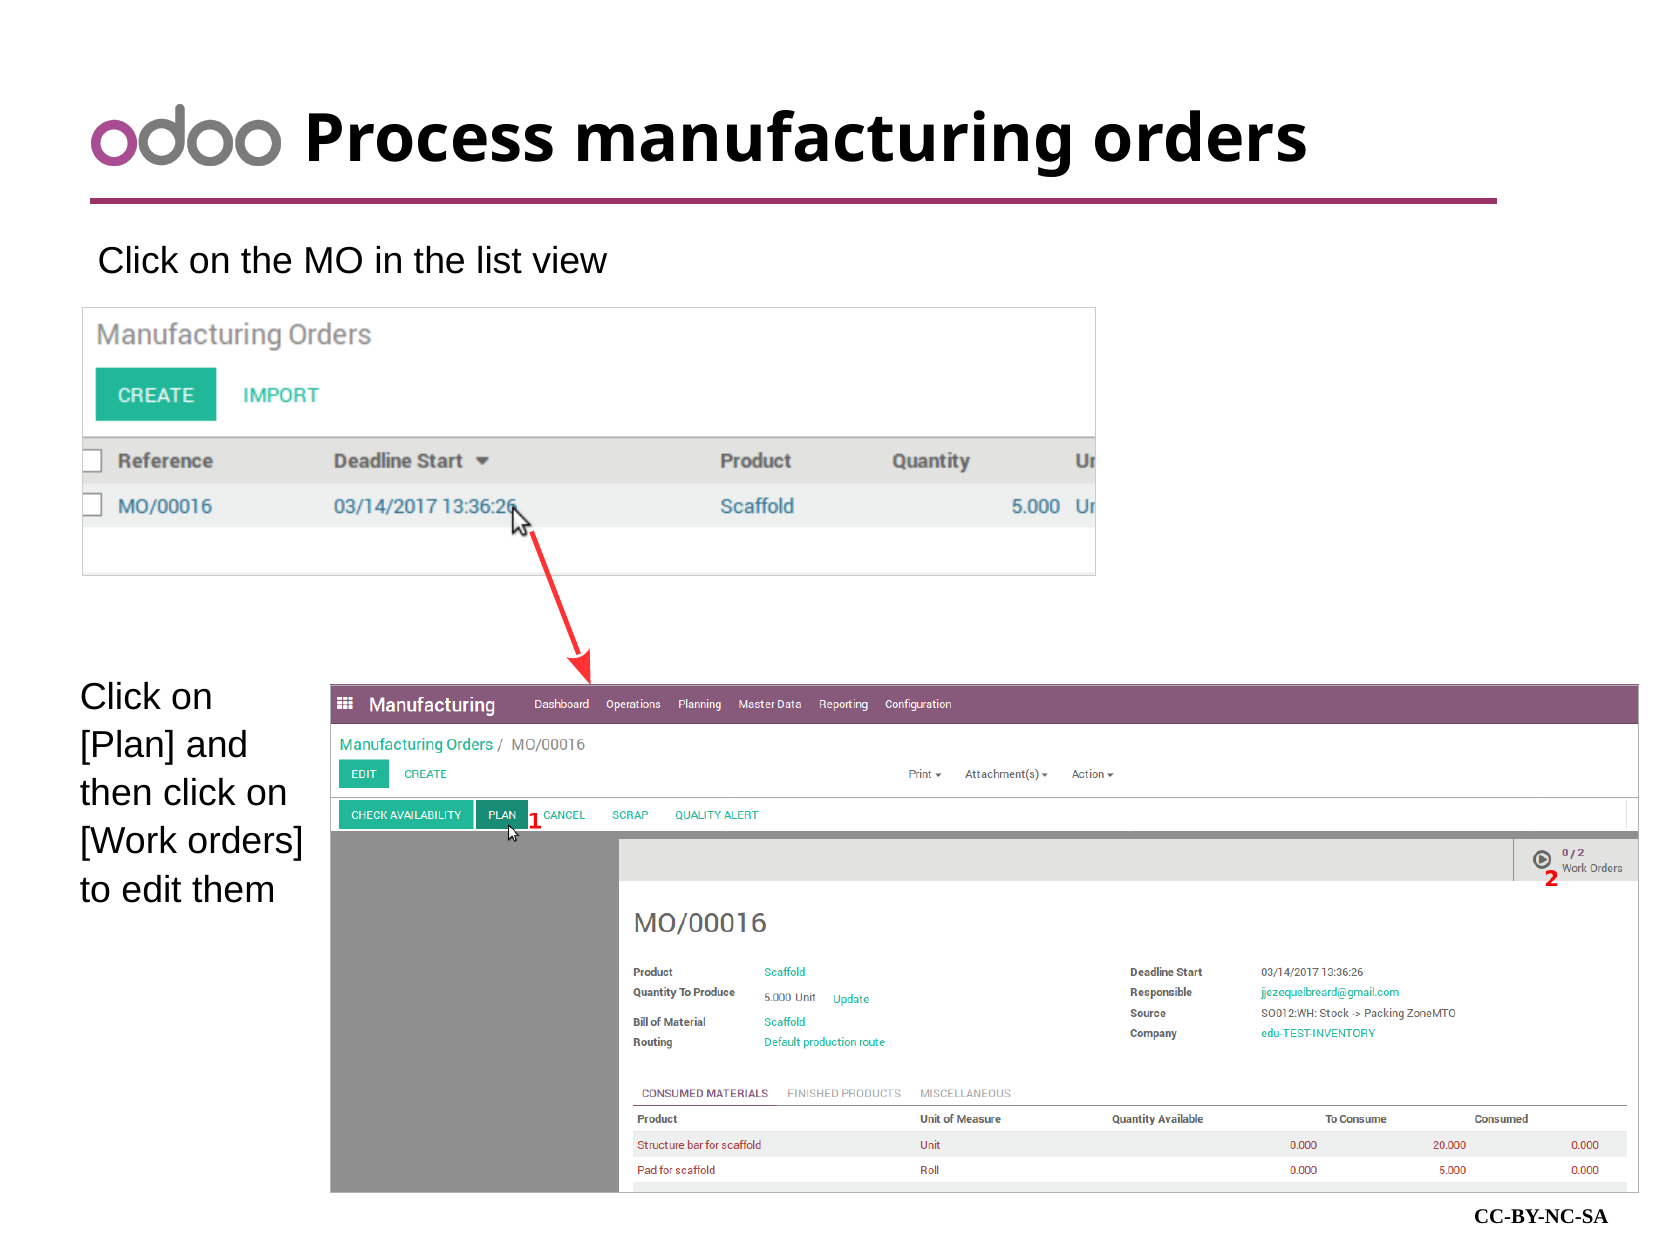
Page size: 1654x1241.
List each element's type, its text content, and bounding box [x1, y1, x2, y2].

picture [330, 684, 1639, 1193]
picture [91, 104, 281, 166]
text_box Click on the MO in the list view [82, 231, 1595, 289]
picture [82, 307, 1096, 576]
text_box Click on [Plan] and then click on [Work orders] to edit them [64, 661, 325, 993]
title Process manufacturing orders [303, 31, 1567, 239]
